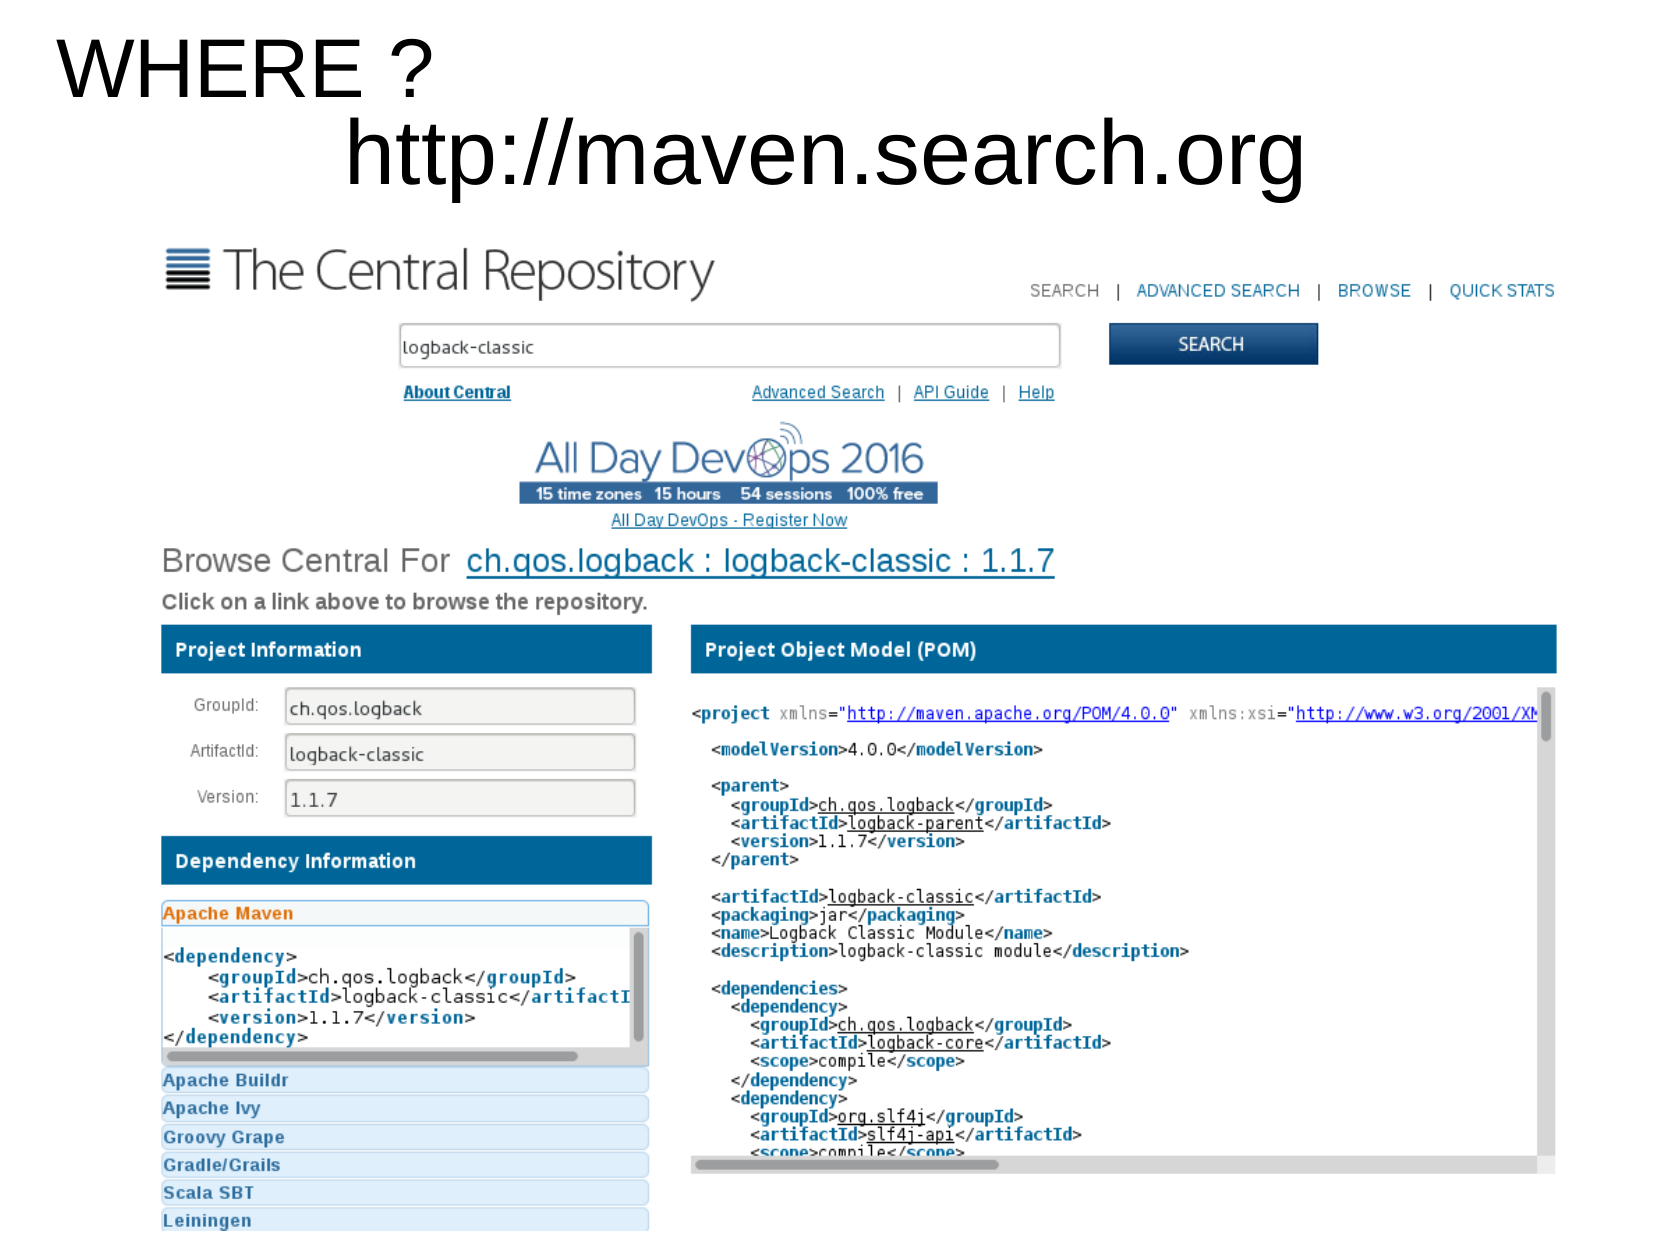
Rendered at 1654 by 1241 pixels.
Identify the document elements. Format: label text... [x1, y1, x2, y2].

text_box WHERE ? [41, 15, 451, 123]
title http://maven.search.org [82, 49, 1571, 257]
picture [135, 219, 1561, 1231]
